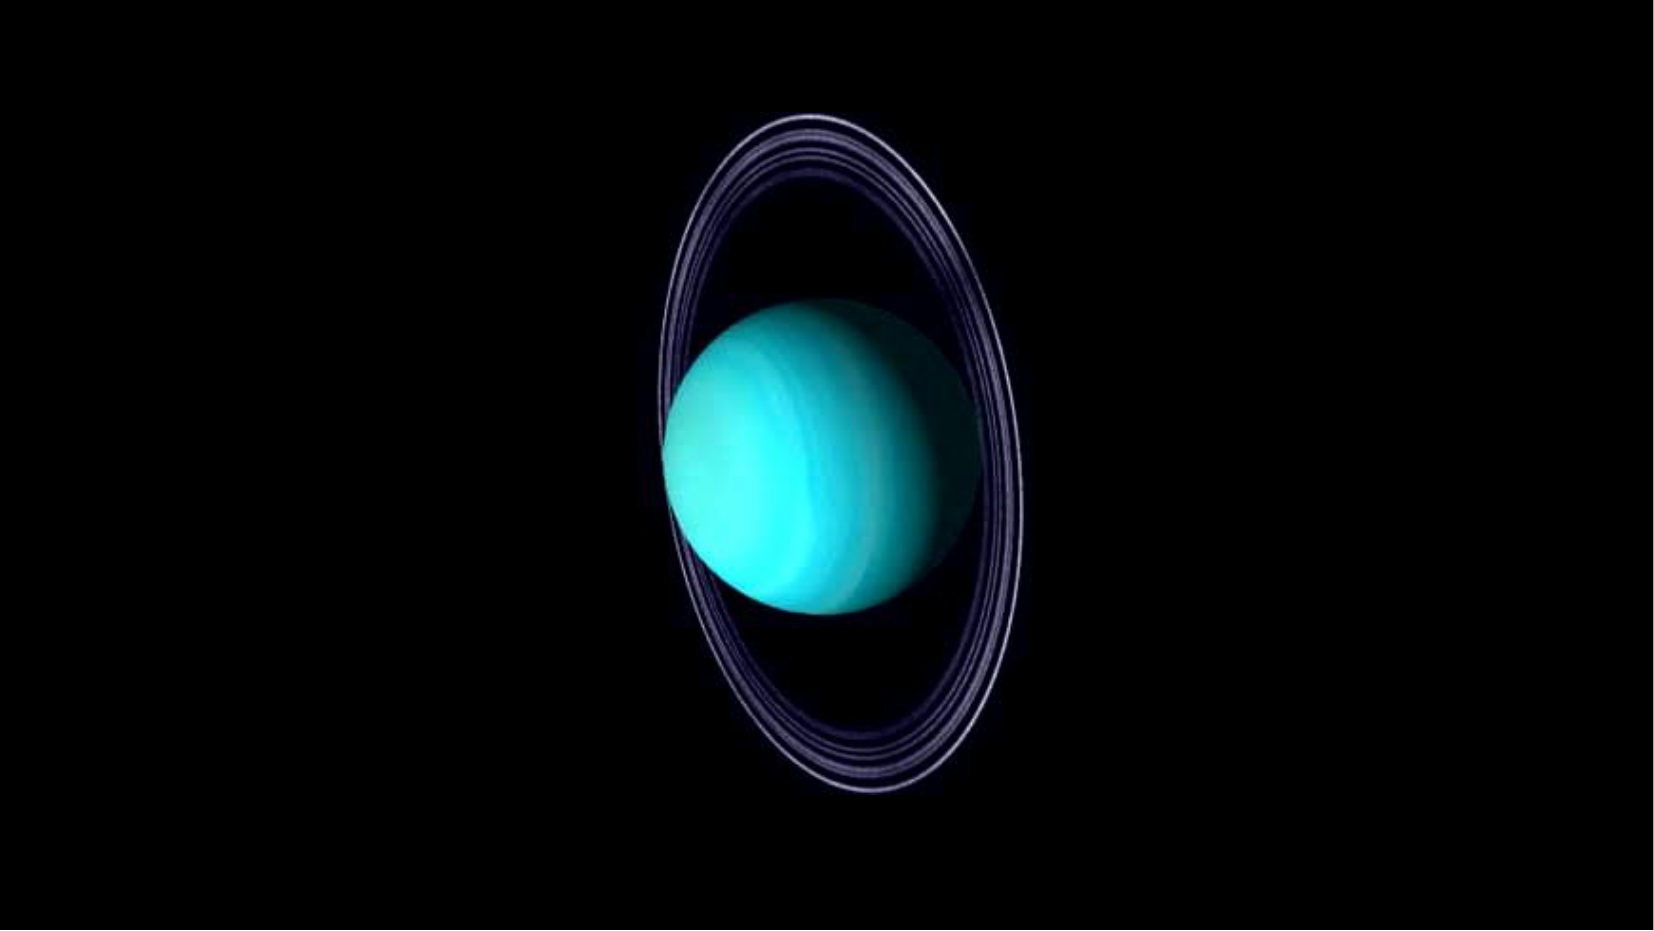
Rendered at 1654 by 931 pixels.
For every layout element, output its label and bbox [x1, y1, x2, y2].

picture [456, 112, 1216, 796]
